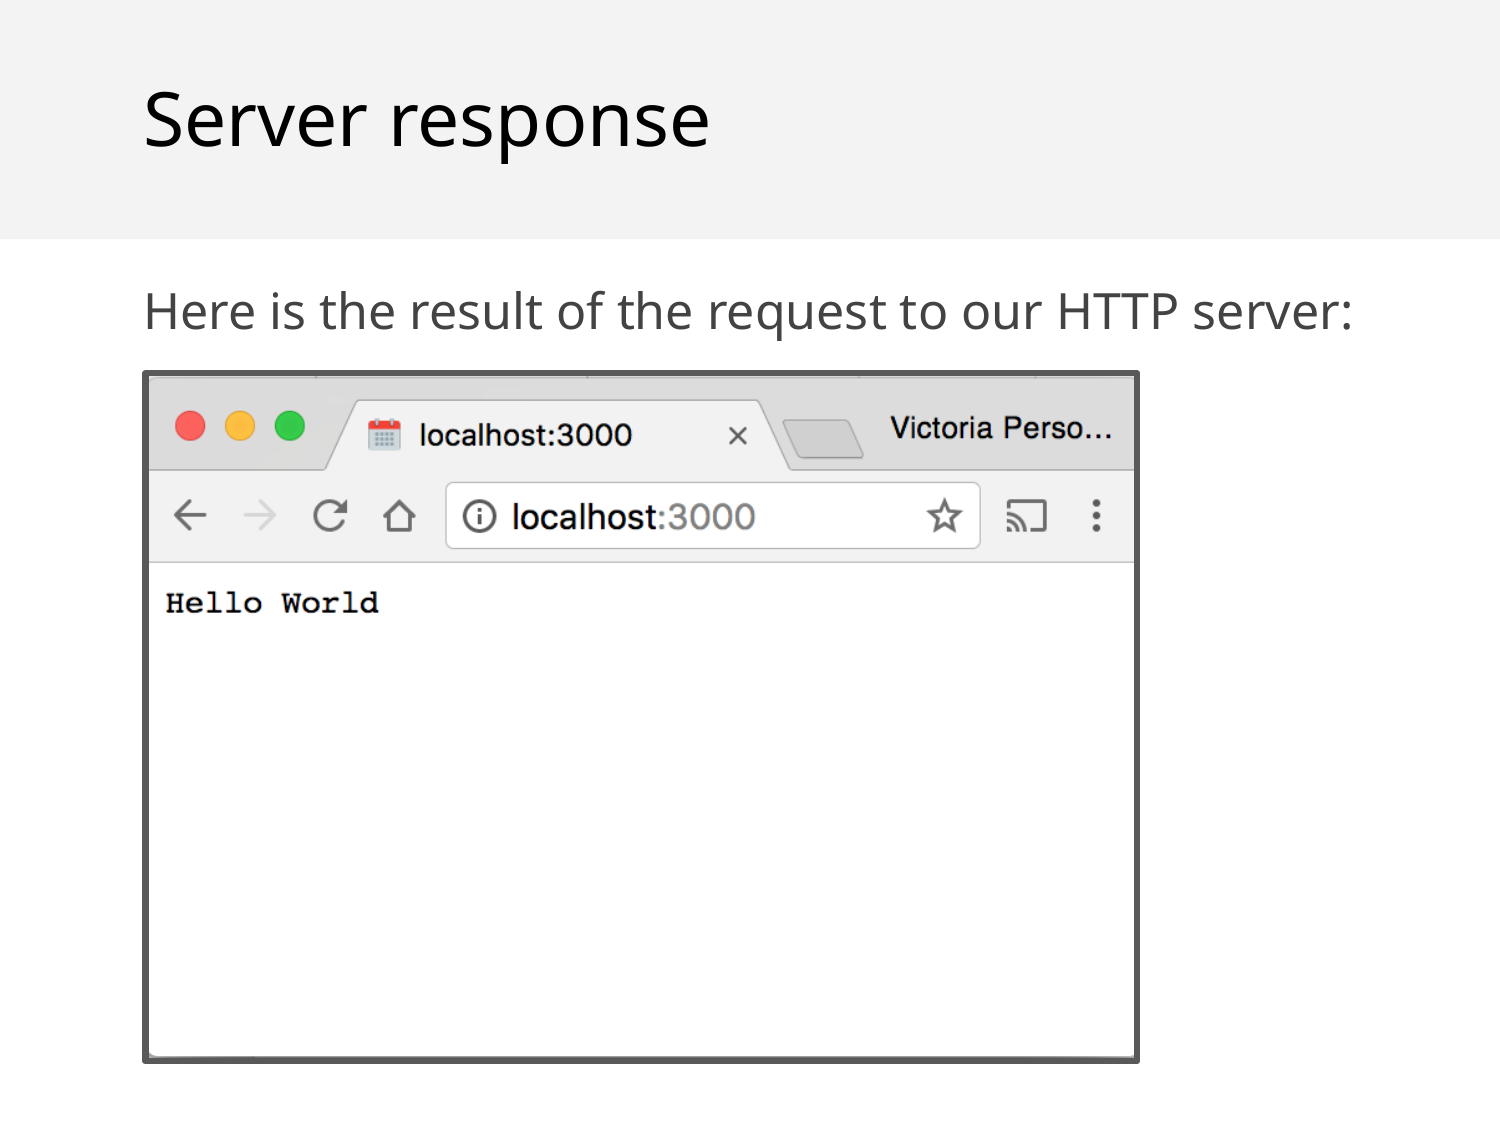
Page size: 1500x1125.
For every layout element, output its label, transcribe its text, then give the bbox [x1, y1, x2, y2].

list Here is the result of the request to our HTTP server: [128, 255, 1372, 1004]
title Server response [128, 56, 1372, 183]
picture [148, 376, 1134, 1059]
